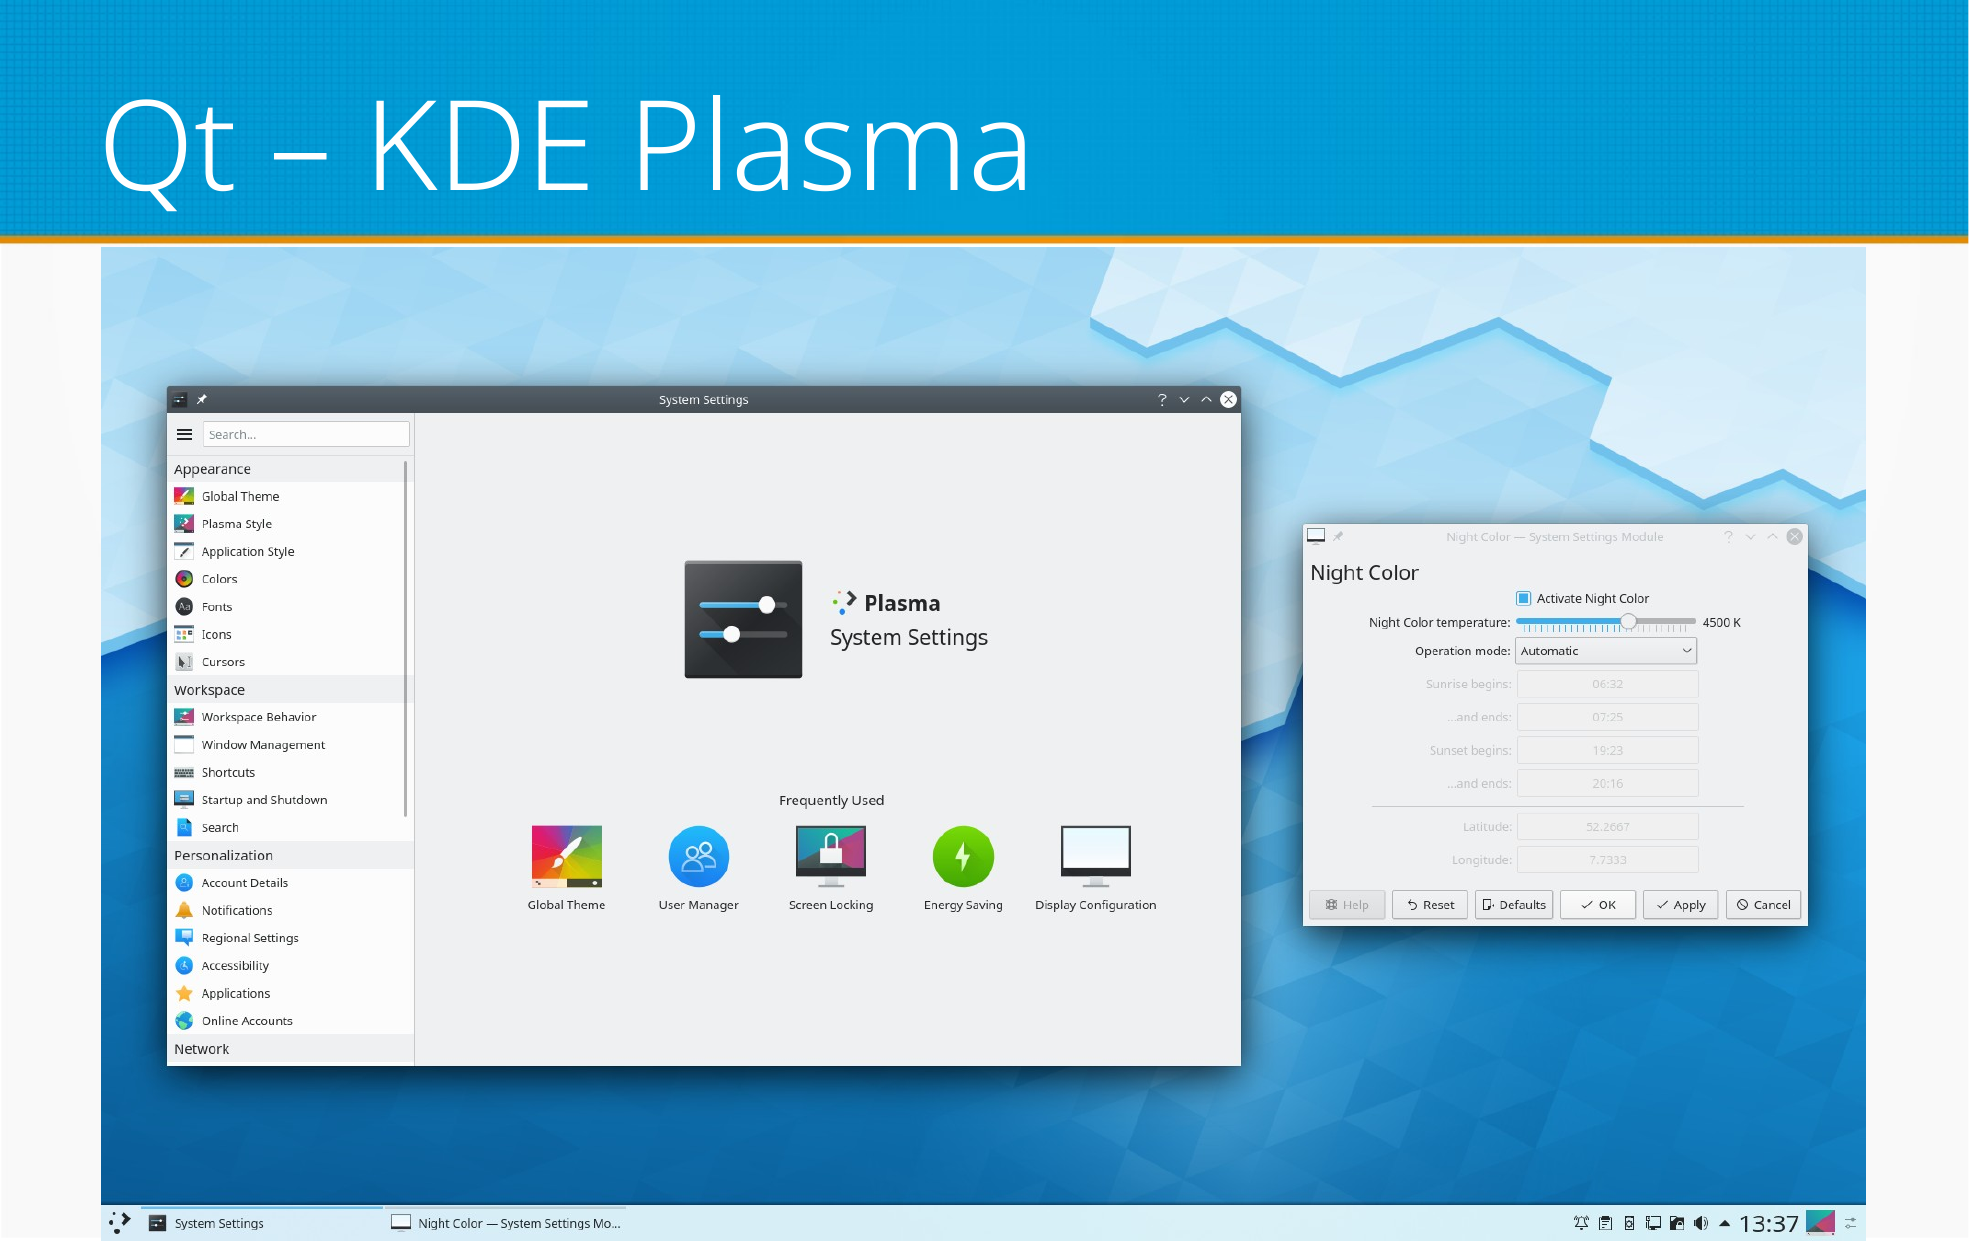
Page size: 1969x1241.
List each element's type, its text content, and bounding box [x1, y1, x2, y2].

picture [0, 233, 1969, 1241]
title Qt – KDE Plasma [98, 19, 1870, 227]
